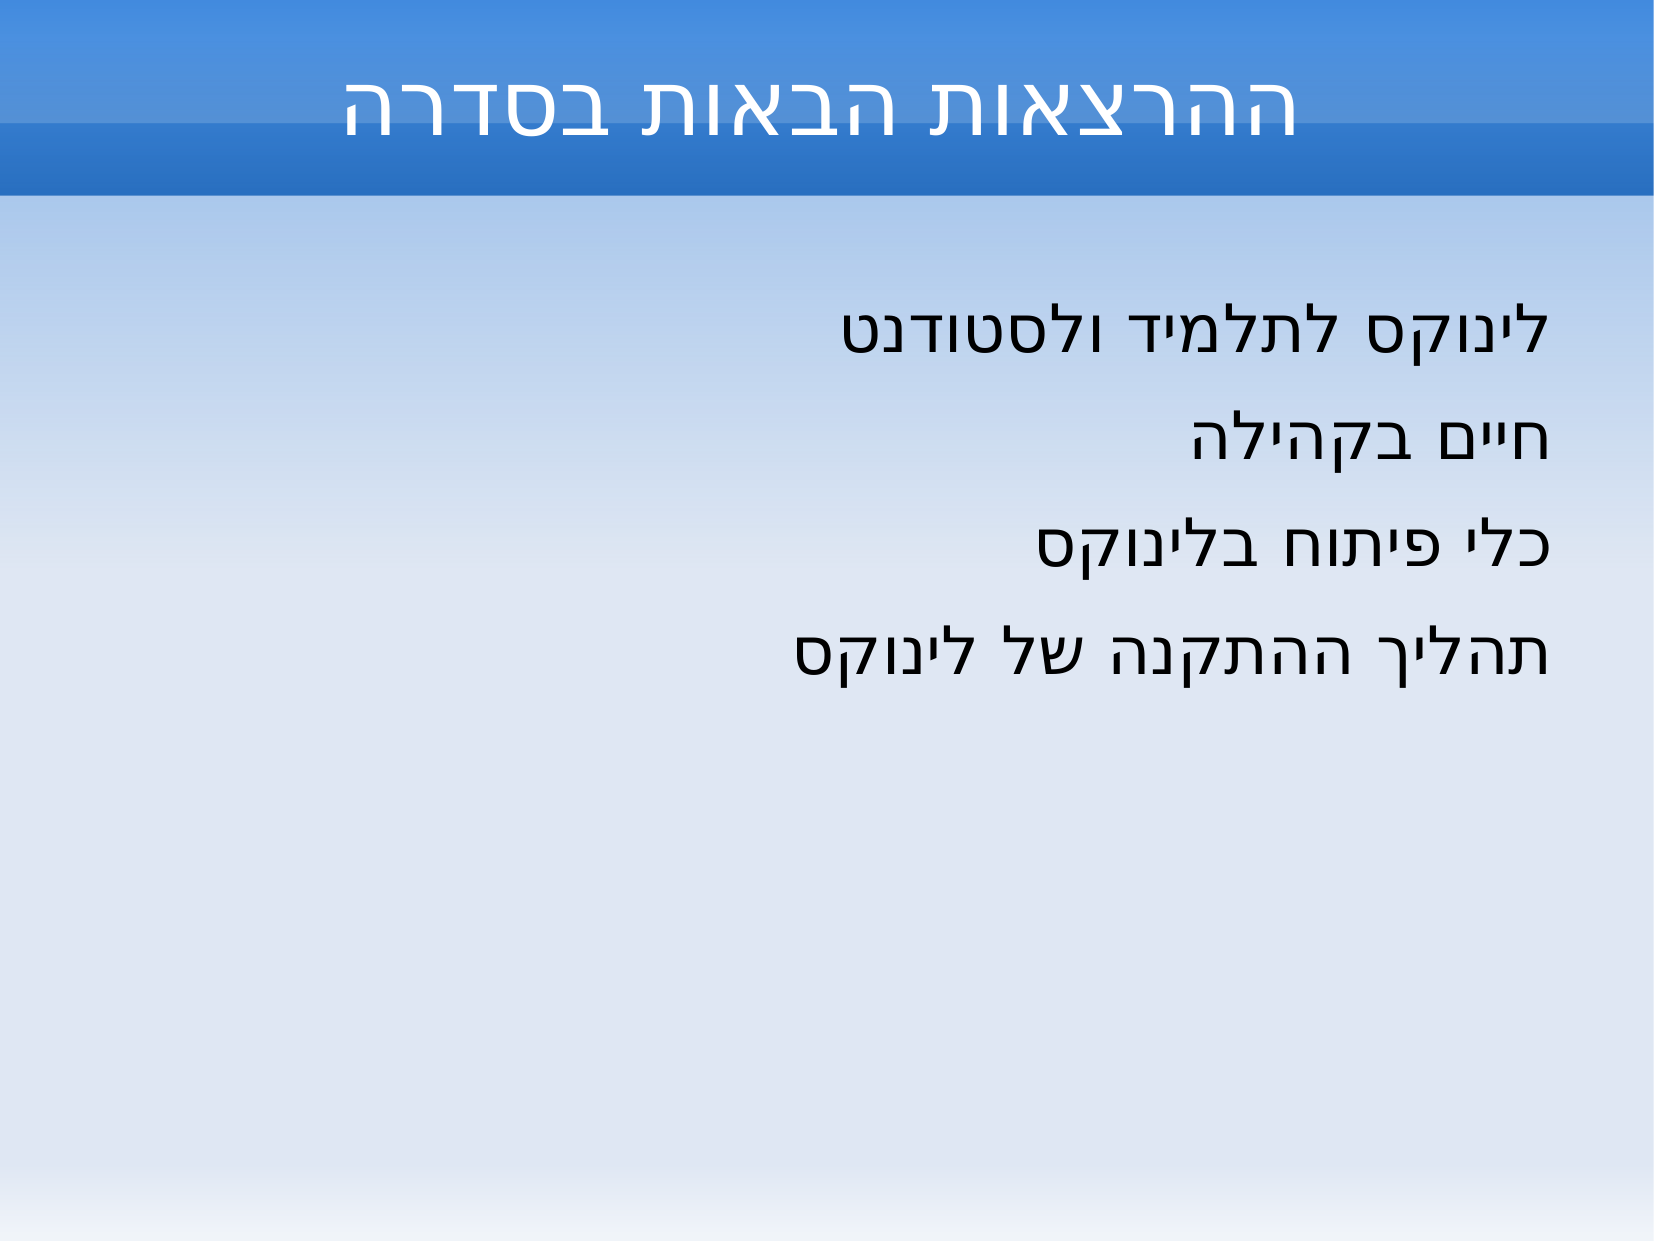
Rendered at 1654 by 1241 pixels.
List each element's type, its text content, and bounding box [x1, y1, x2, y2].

title ההרצאות הבאות בסדרה [76, 0, 1565, 208]
list לינוקס לתלמיד ולסטודנט חיים בקהילה כלי פיתוח בלינוקס תהליך ההתקנה של לינוקס [82, 290, 1571, 1109]
picture [0, 0, 1654, 1241]
